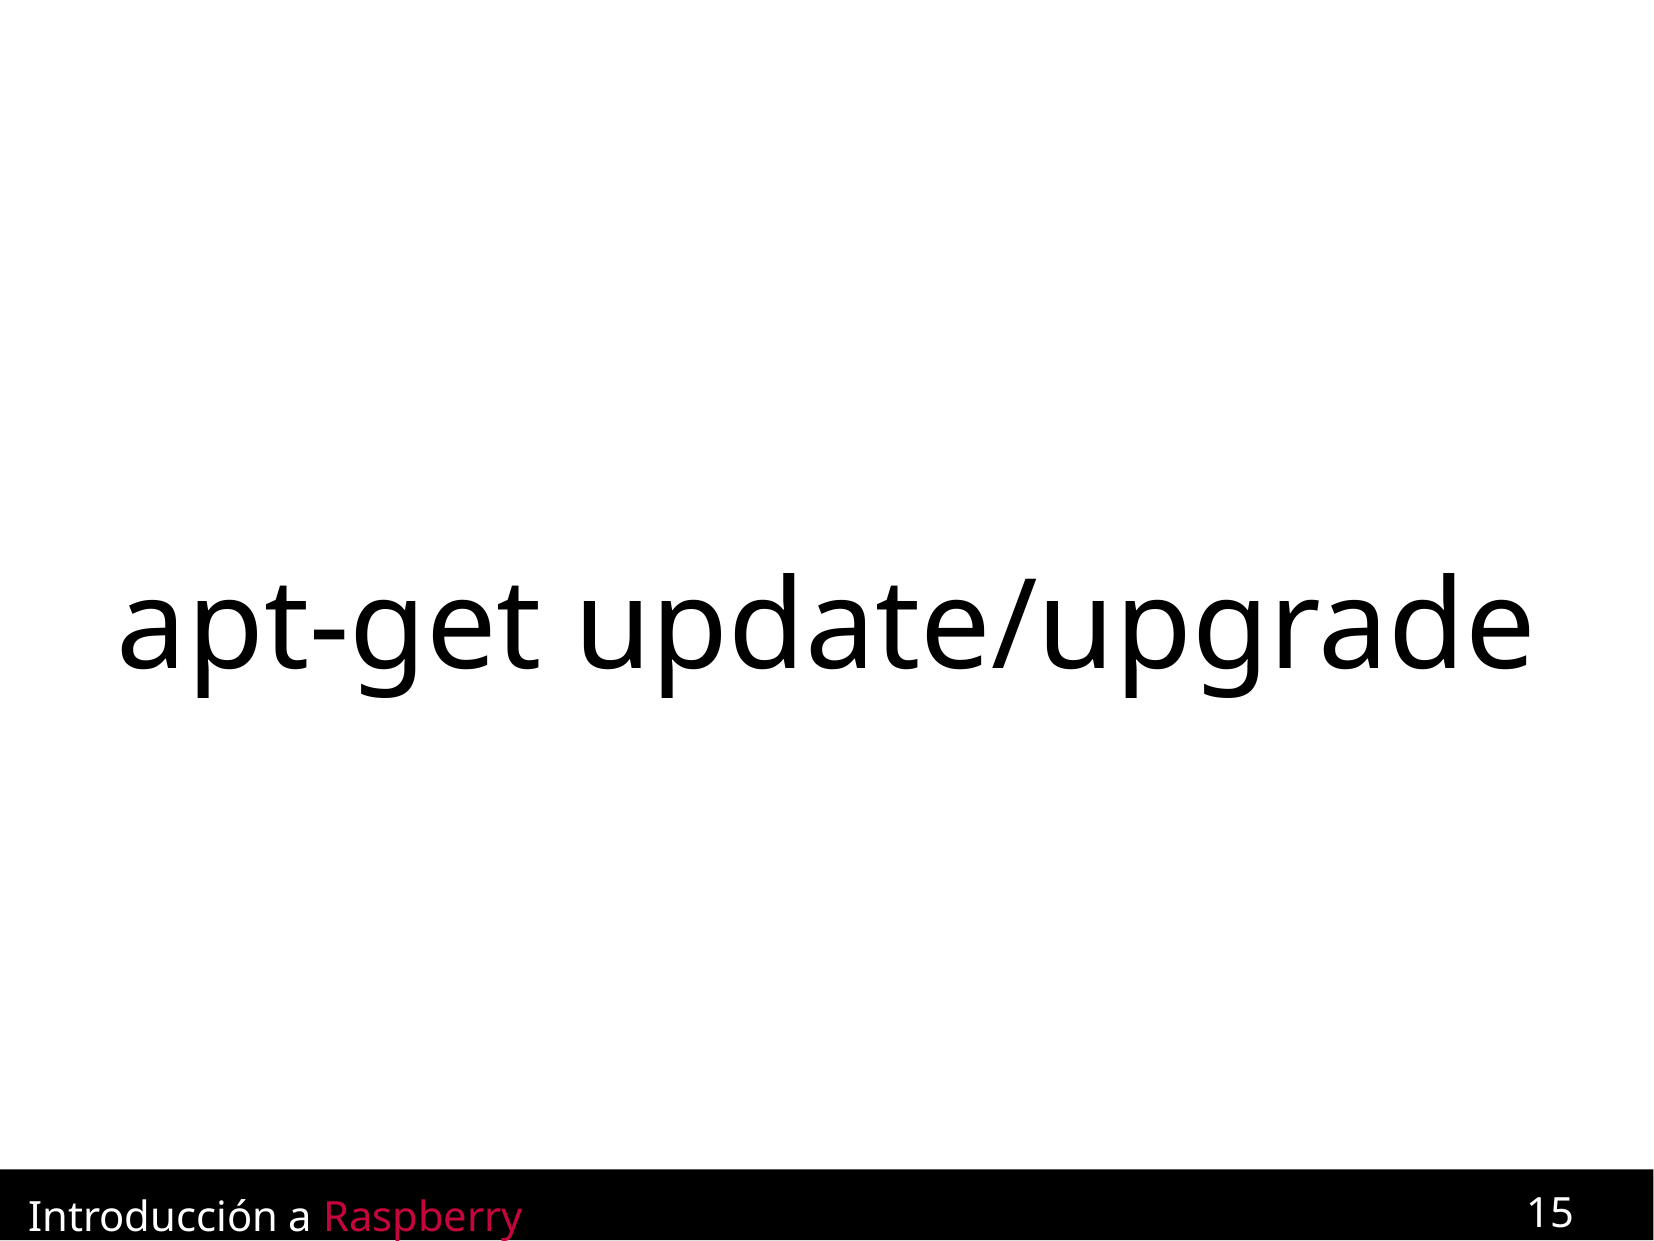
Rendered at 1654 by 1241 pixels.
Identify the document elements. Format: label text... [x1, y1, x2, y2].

text_box <number> [1521, 1175, 1654, 1241]
text_box [0, 0, 1654, 1241]
text_box Introducción a Raspberry Pi [13, 1179, 556, 1241]
title apt-get update/upgrade [82, 516, 1571, 724]
